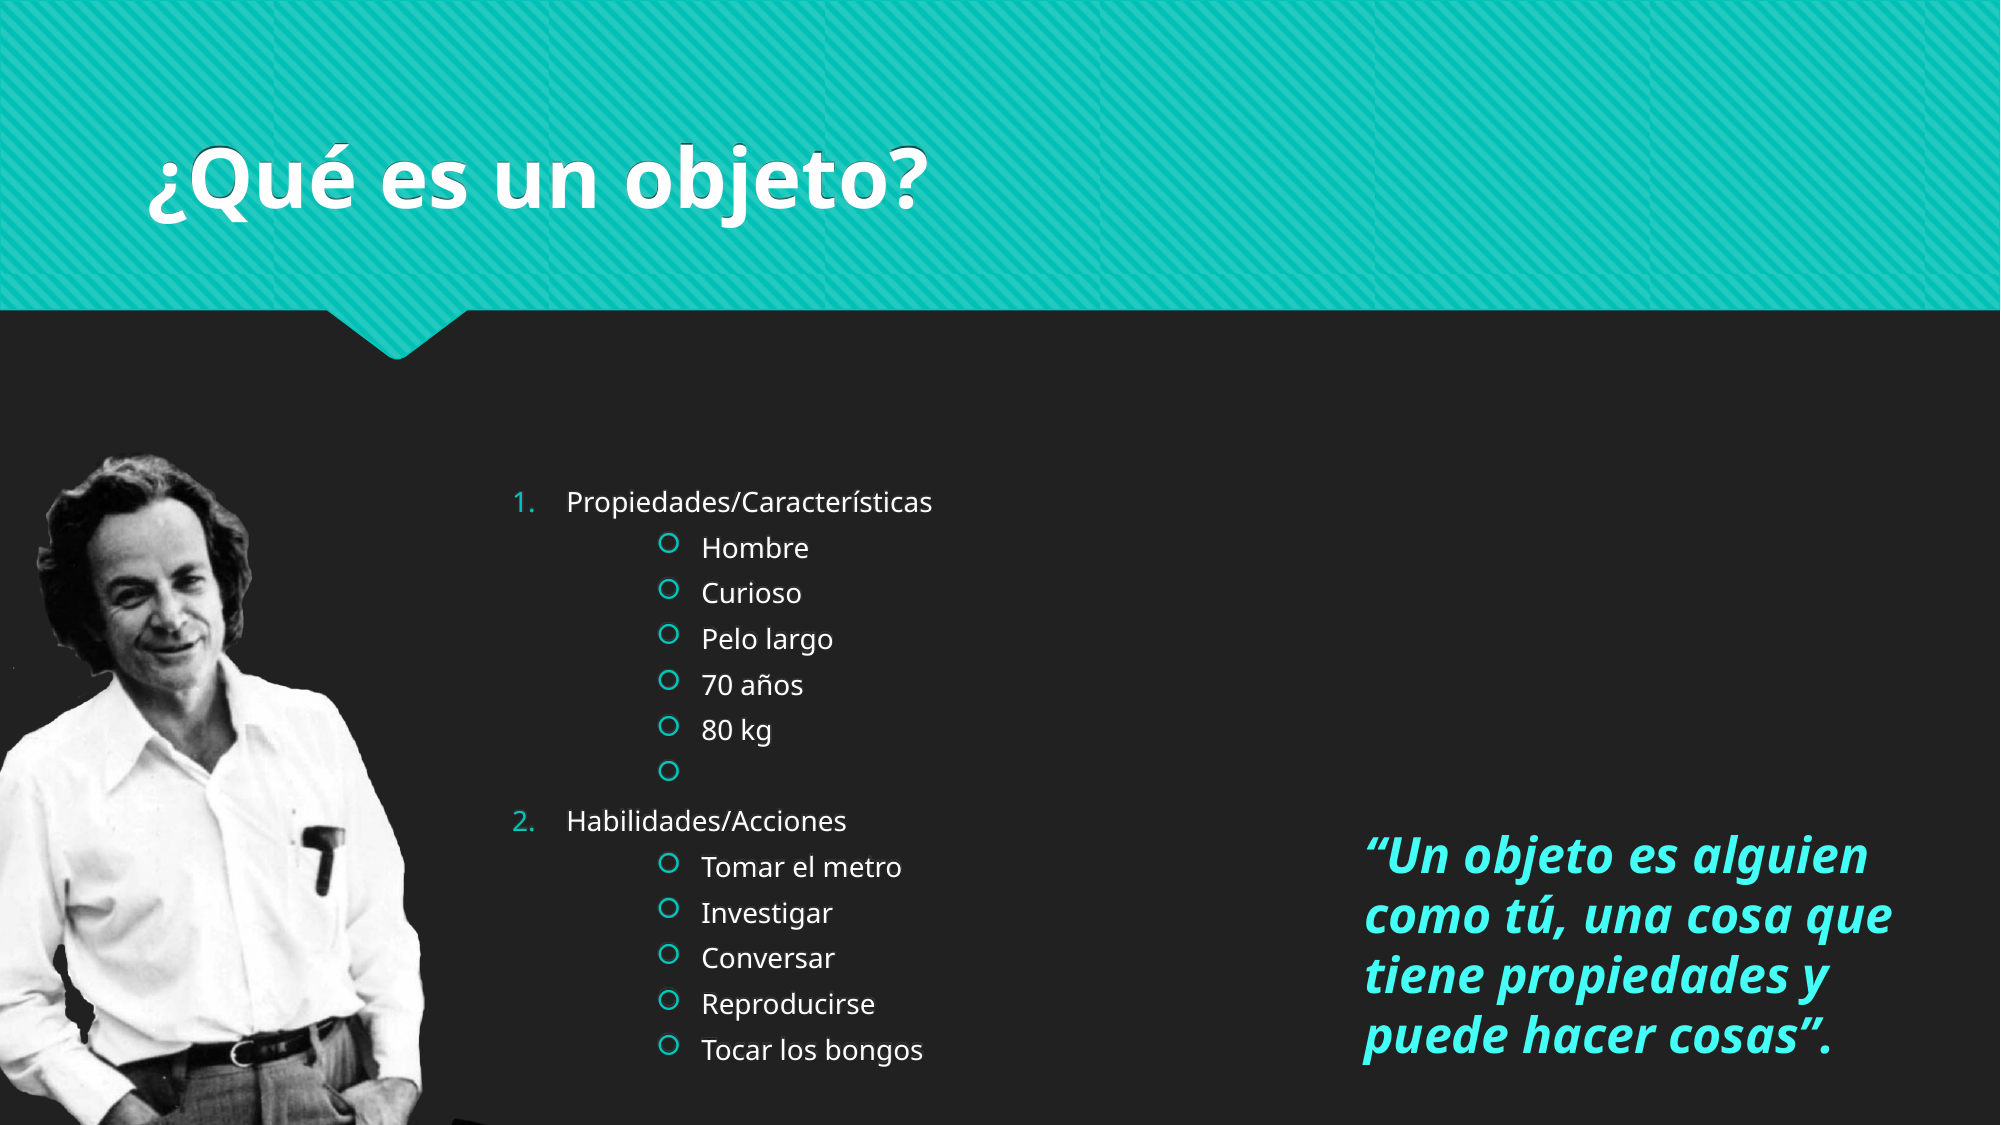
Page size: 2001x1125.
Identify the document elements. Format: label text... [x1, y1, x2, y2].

list Propiedades/Características Hombre Curioso Pelo largo 70 años 80 kg Habilidades/Acciones Tomar el metro Investigar Conversar Reproducirse Tocar los bongos [636, 476, 1777, 1074]
text_box “Un objeto es alguien como tú, una cosa que tiene propiedades y puede hacer cosas”. [1349, 815, 1941, 1074]
picture [0, 392, 636, 1125]
title ¿Qué es un objeto? [132, 73, 1868, 233]
